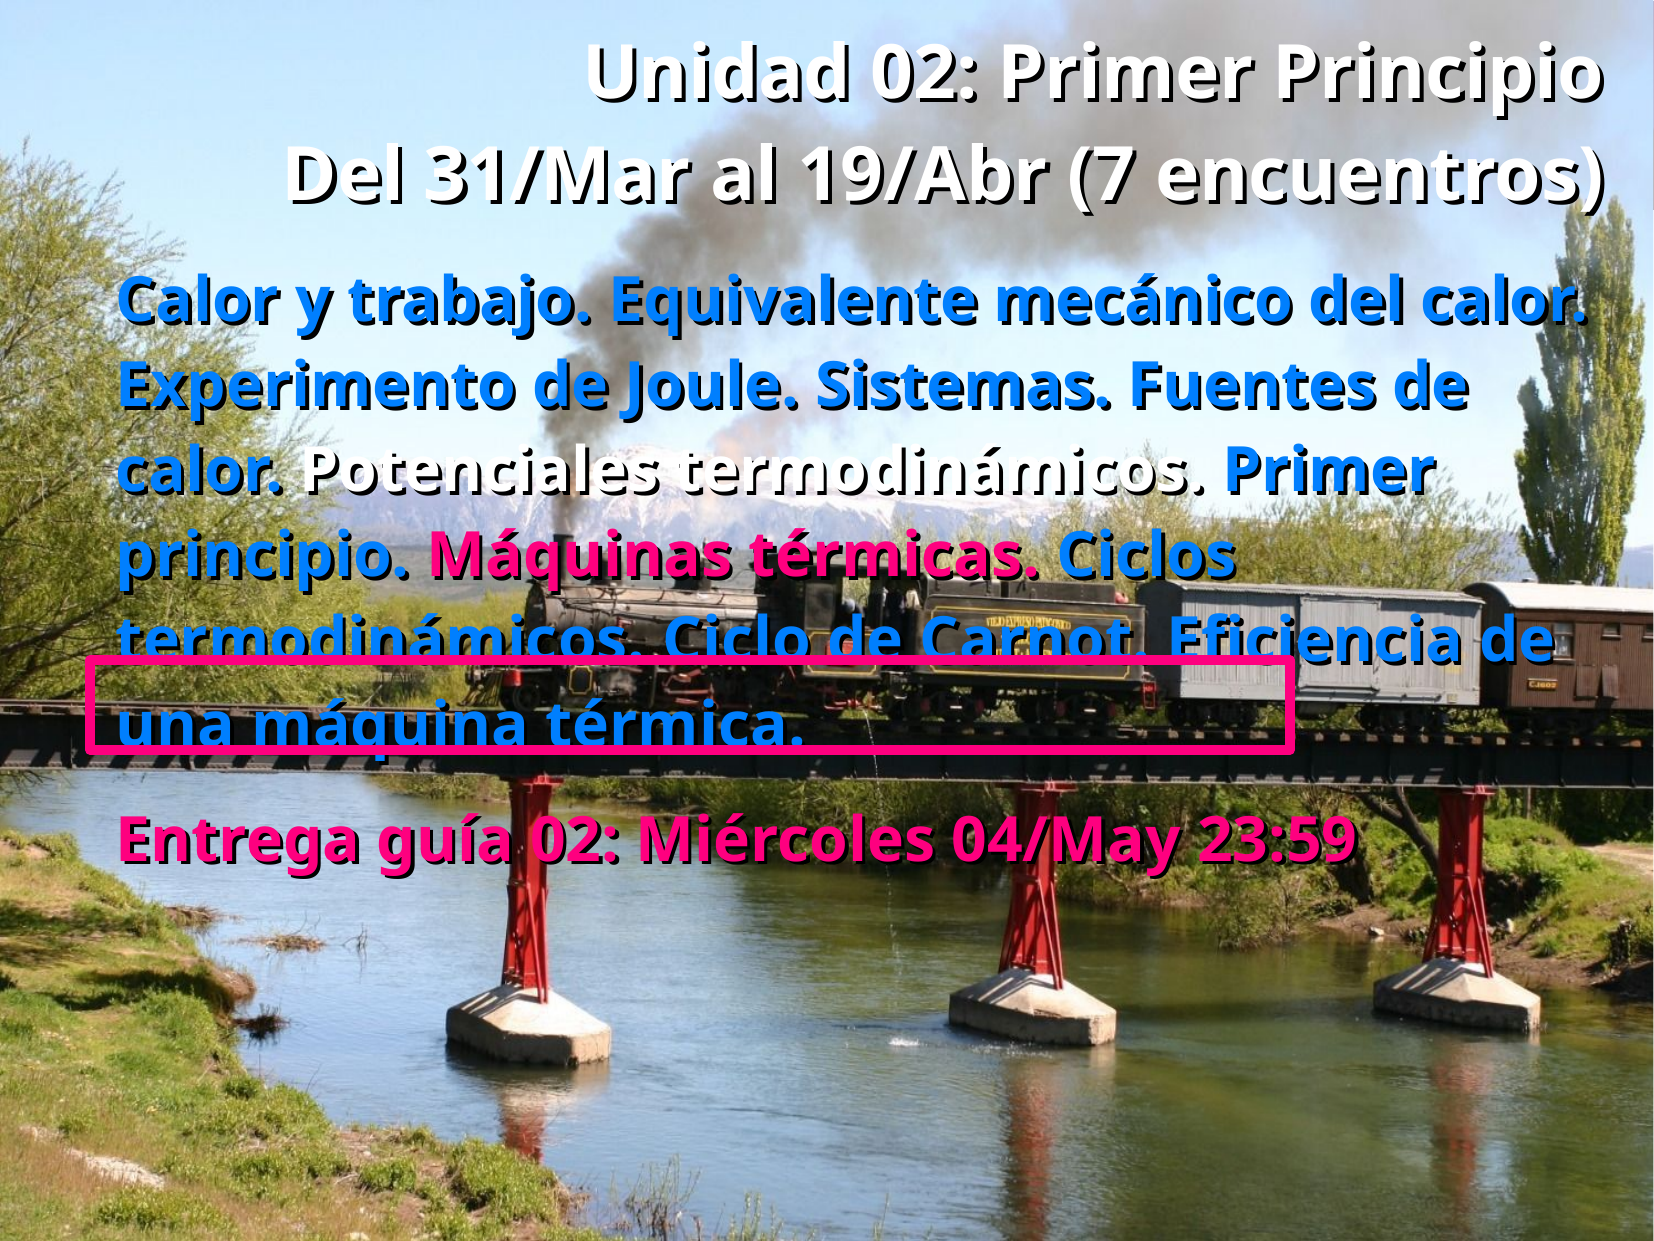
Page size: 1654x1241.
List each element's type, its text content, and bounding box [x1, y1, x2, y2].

list Calor y trabajo. Equivalente mecánico del calor. Experimento de Joule. Sistemas. Fuentes de calor. Potenciales termodinámicos. Primer principio. Máquinas térmicas. Ciclos termodinámicos. Ciclo de Carnot. Eficiencia de una máquina térmica. Entrega guía 02: Miércoles 04/May 23:59 [45, 255, 1606, 1156]
picture [0, 0, 1654, 1241]
title Unidad 02: Primer Principio Del 31/Mar al 19/Abr (7 encuentros) [45, 0, 1606, 252]
